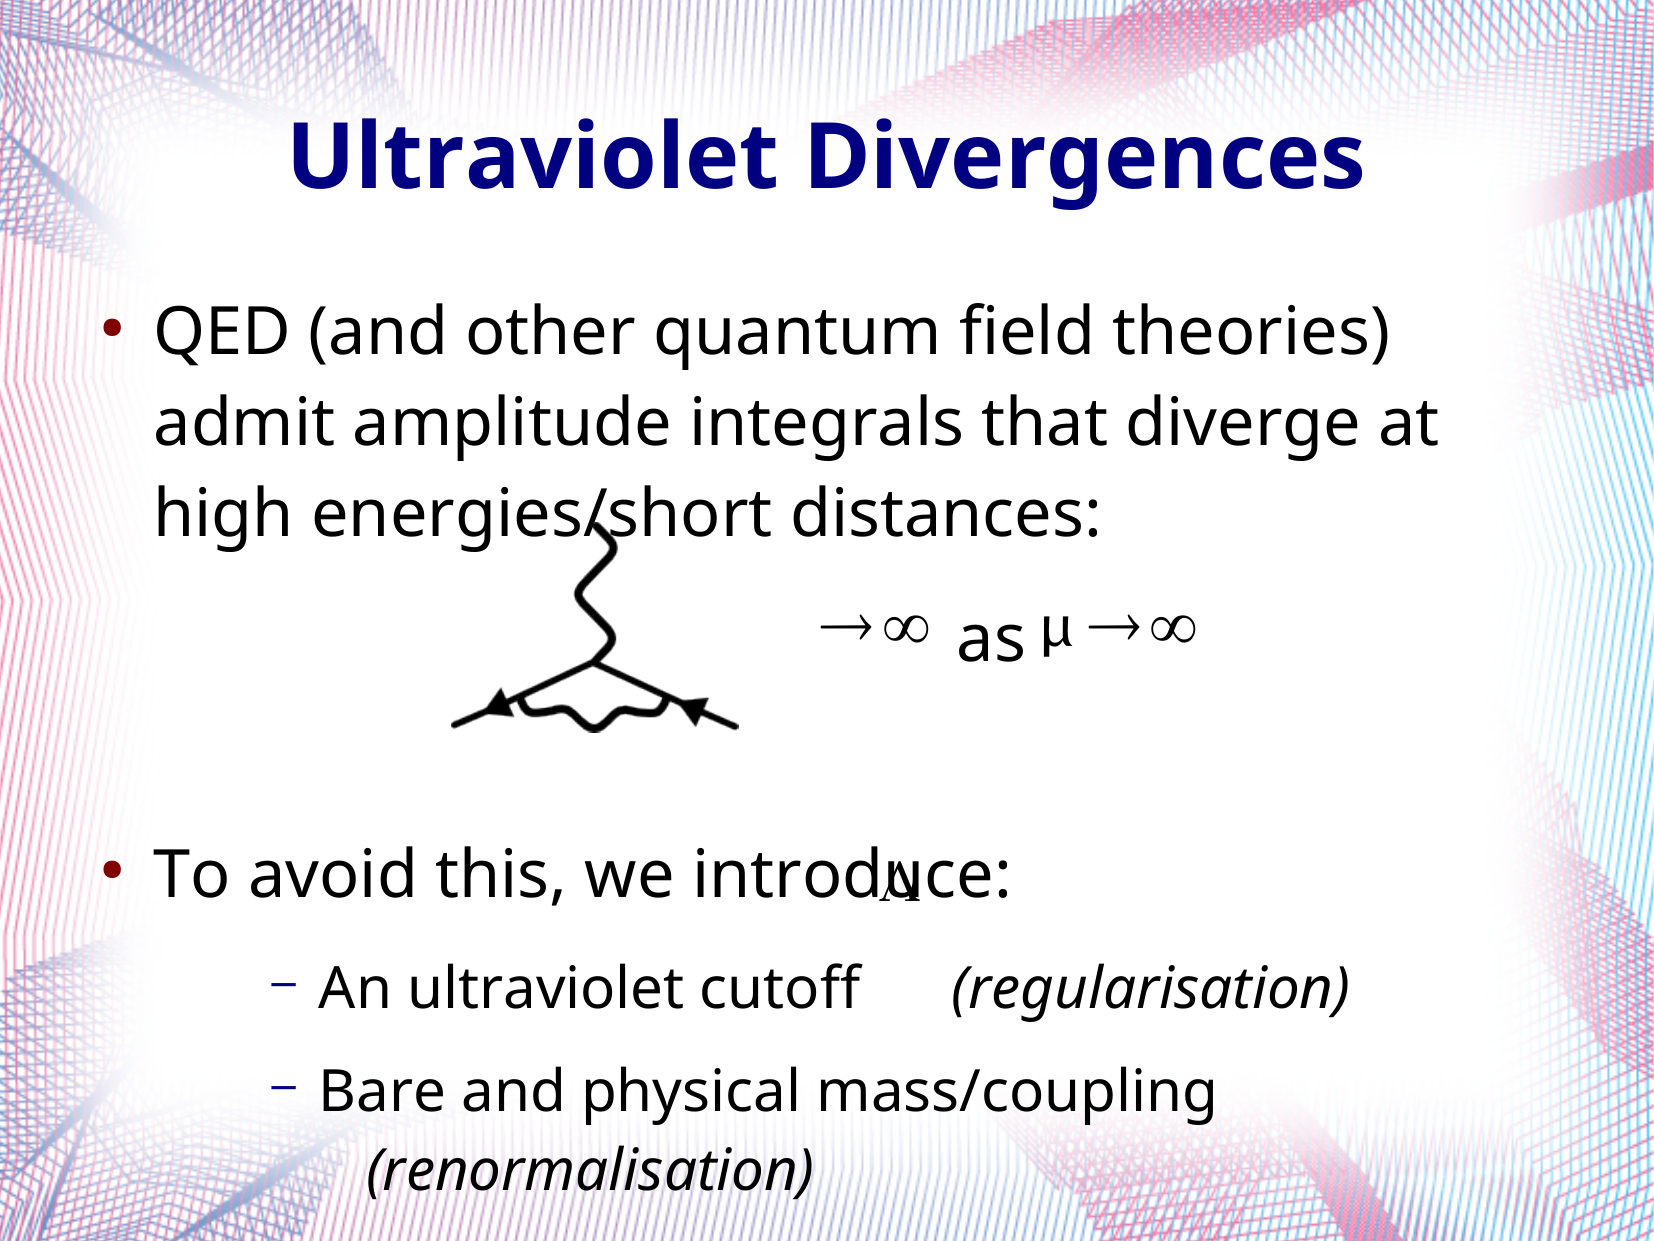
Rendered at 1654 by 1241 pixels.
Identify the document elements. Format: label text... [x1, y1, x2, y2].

list QED (and other quantum field theories) admit amplitude integrals that diverge at high energies/short distances: To avoid this, we introduce: An ultraviolet cutoff (regularisation) Bare and physical mass/coupling (renormalisation) Divergences are 'absorbed' into these terms [82, 283, 1565, 1169]
chart [800, 587, 938, 668]
picture [0, 0, 1654, 1241]
chart [871, 850, 931, 920]
chart [1033, 587, 1205, 668]
text_box as [941, 582, 1037, 732]
title Ultraviolet Divergences [82, 49, 1571, 257]
